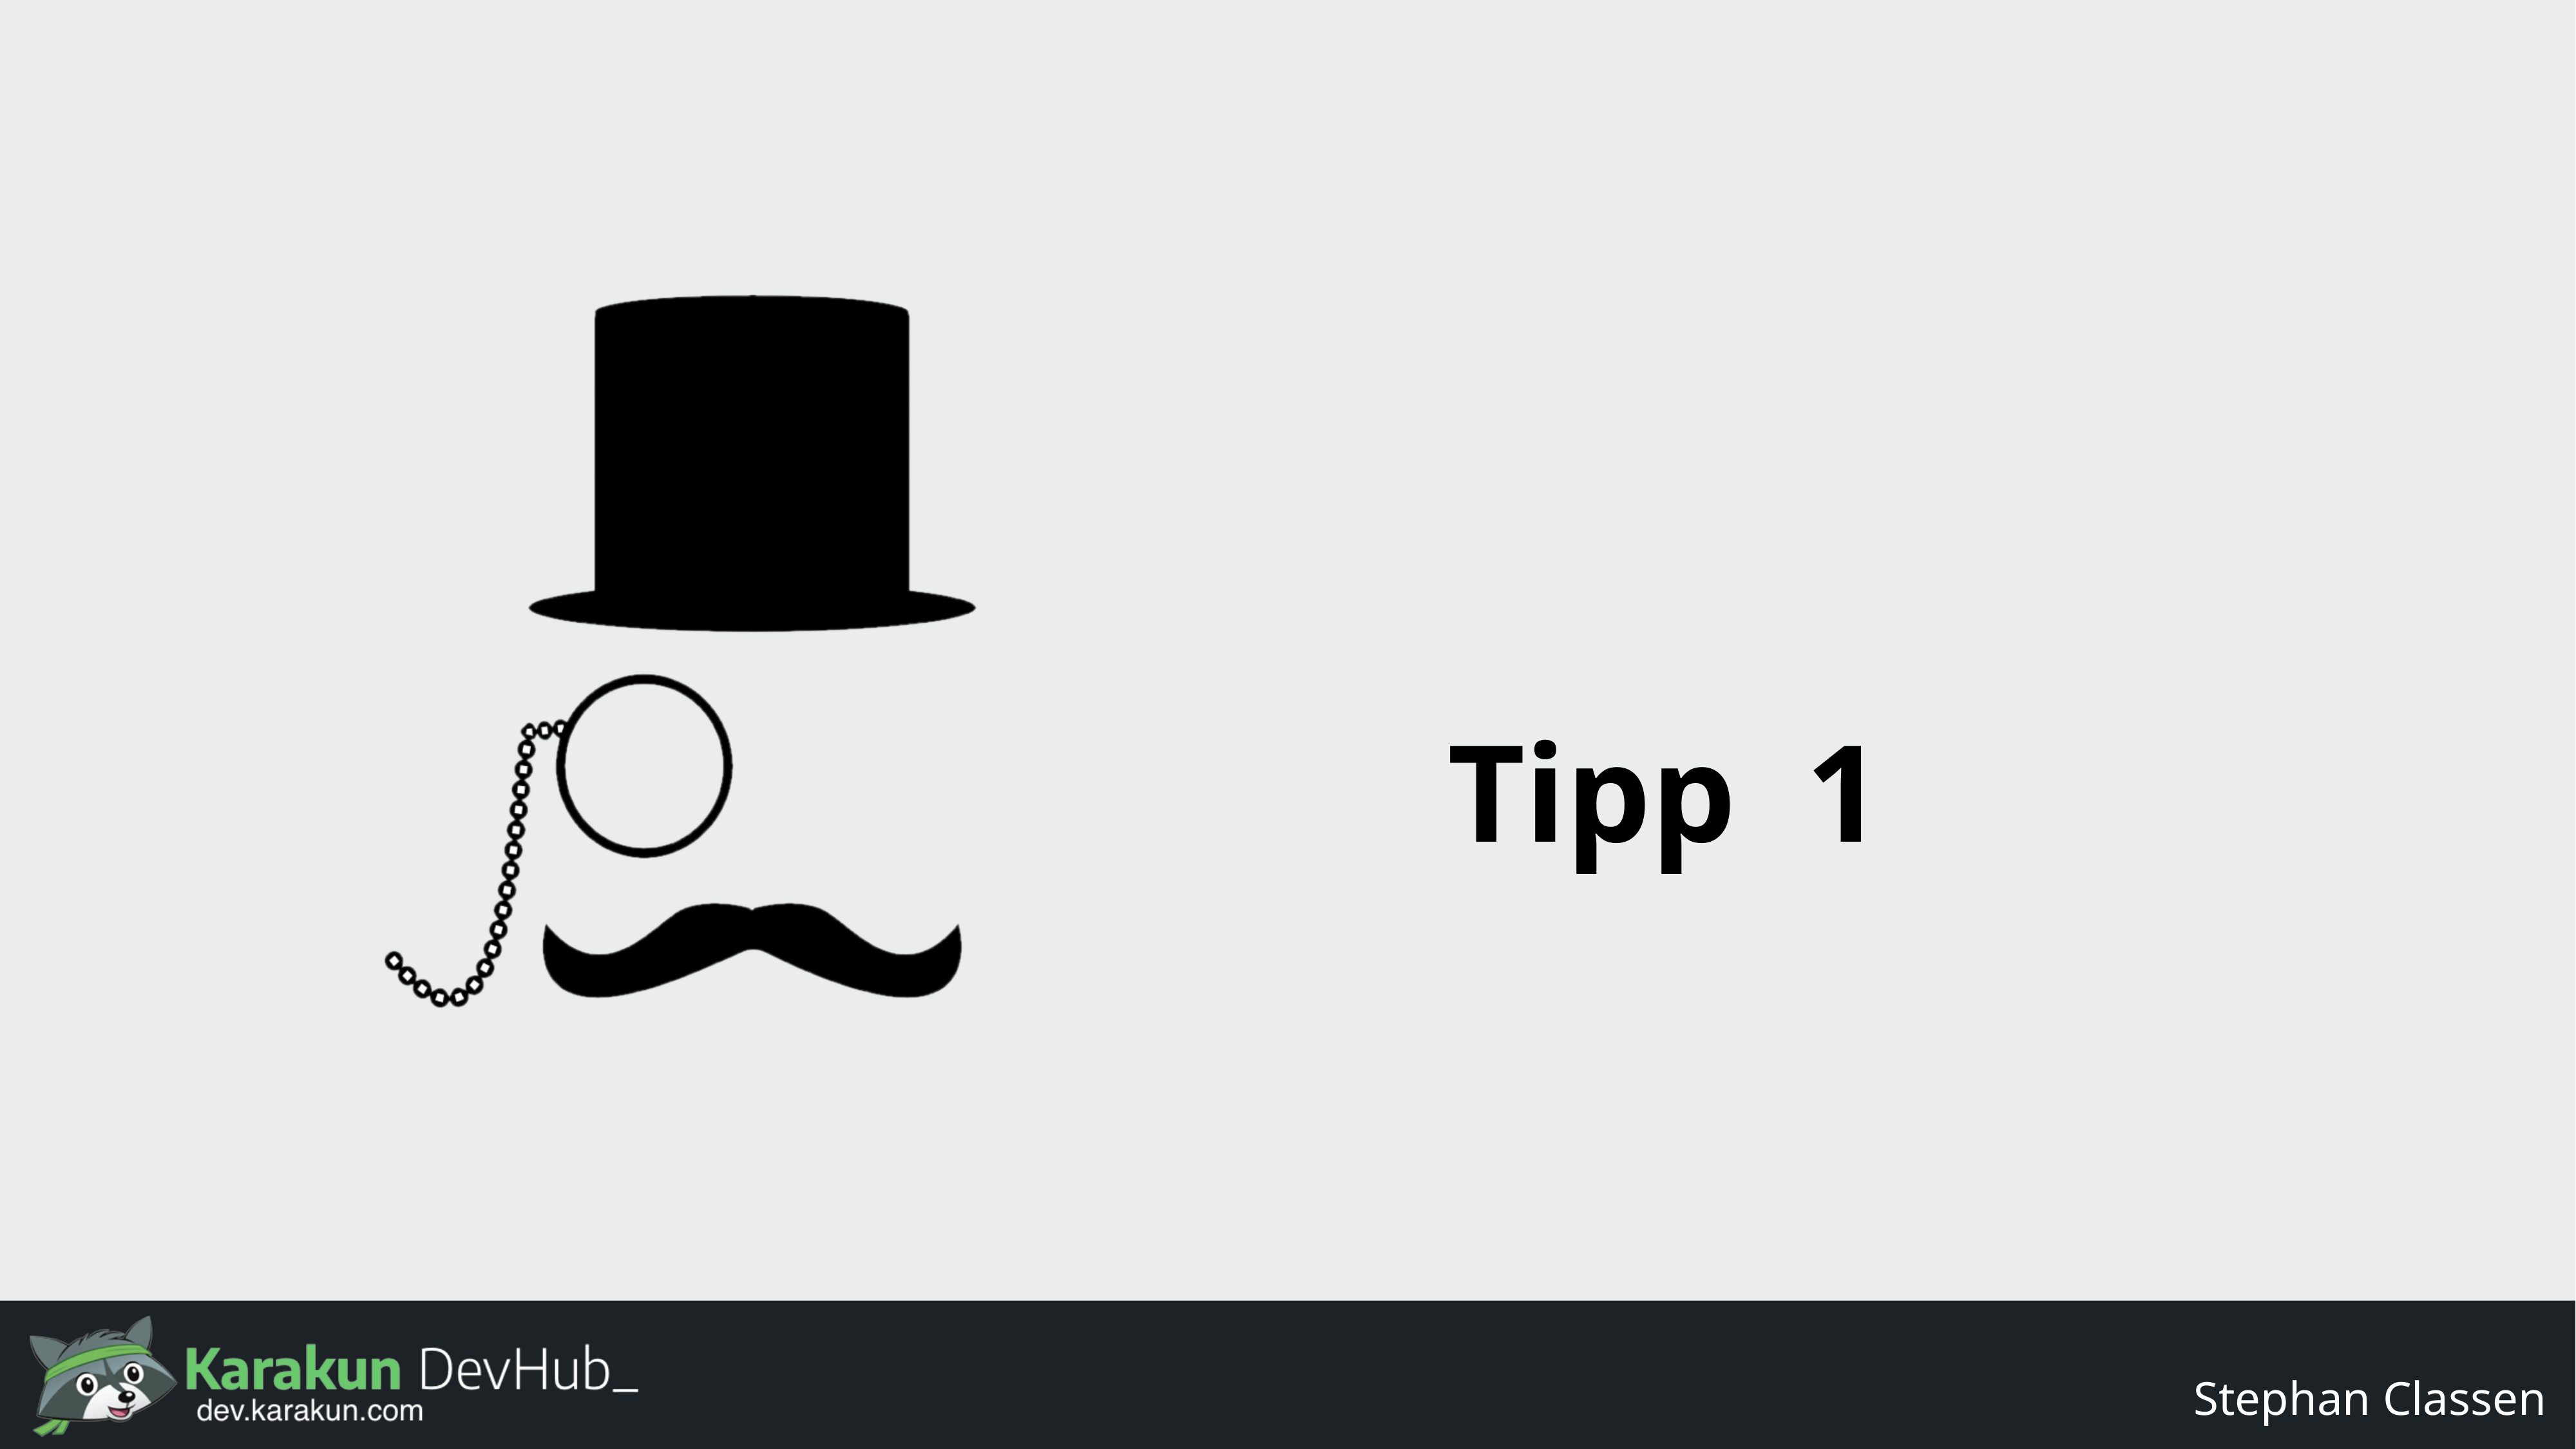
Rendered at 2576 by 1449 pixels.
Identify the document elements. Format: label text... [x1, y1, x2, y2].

picture [30, 1316, 647, 1437]
picture [329, 286, 1027, 1012]
text_box Stephan Classen [1795, 1361, 2557, 1434]
text_box [0, 1300, 2575, 1449]
text_box Tipp 1 [1438, 703, 1892, 874]
